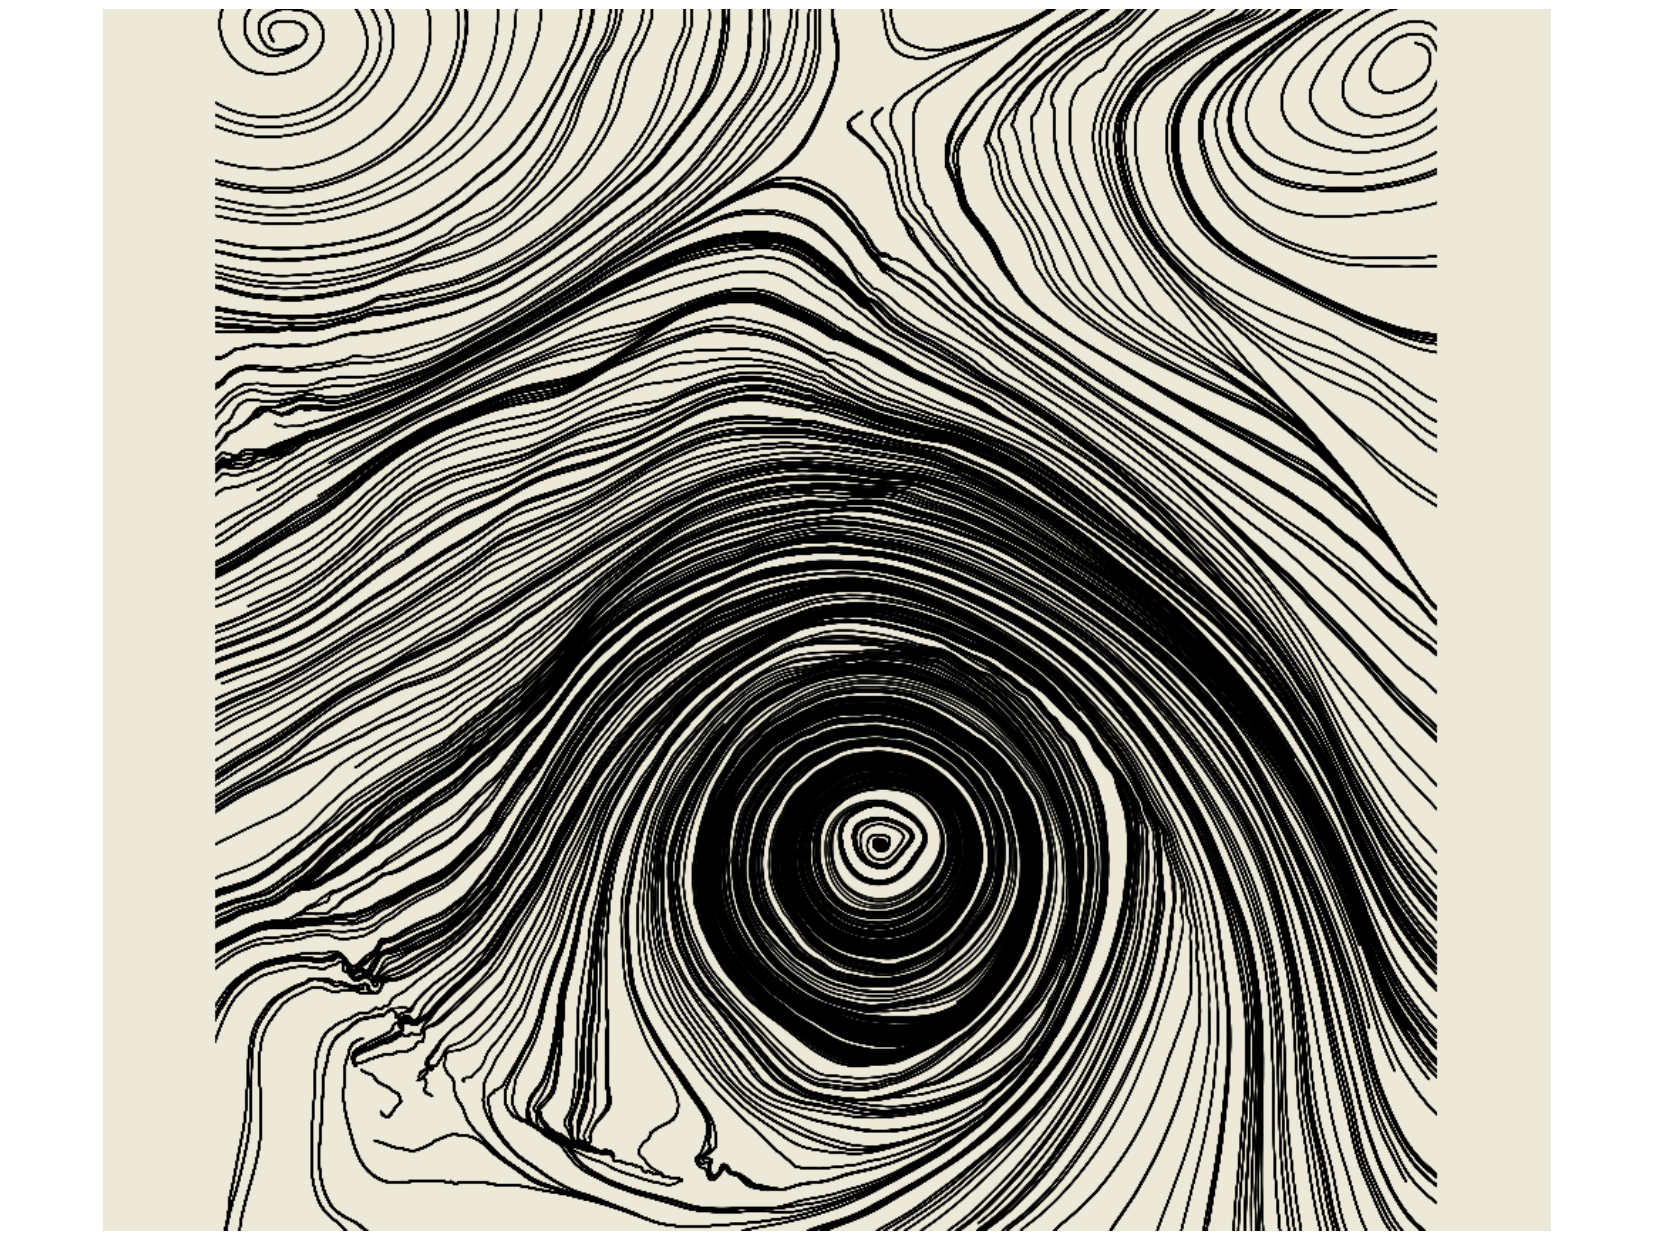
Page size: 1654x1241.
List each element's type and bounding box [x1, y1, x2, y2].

picture [103, 9, 1551, 1231]
